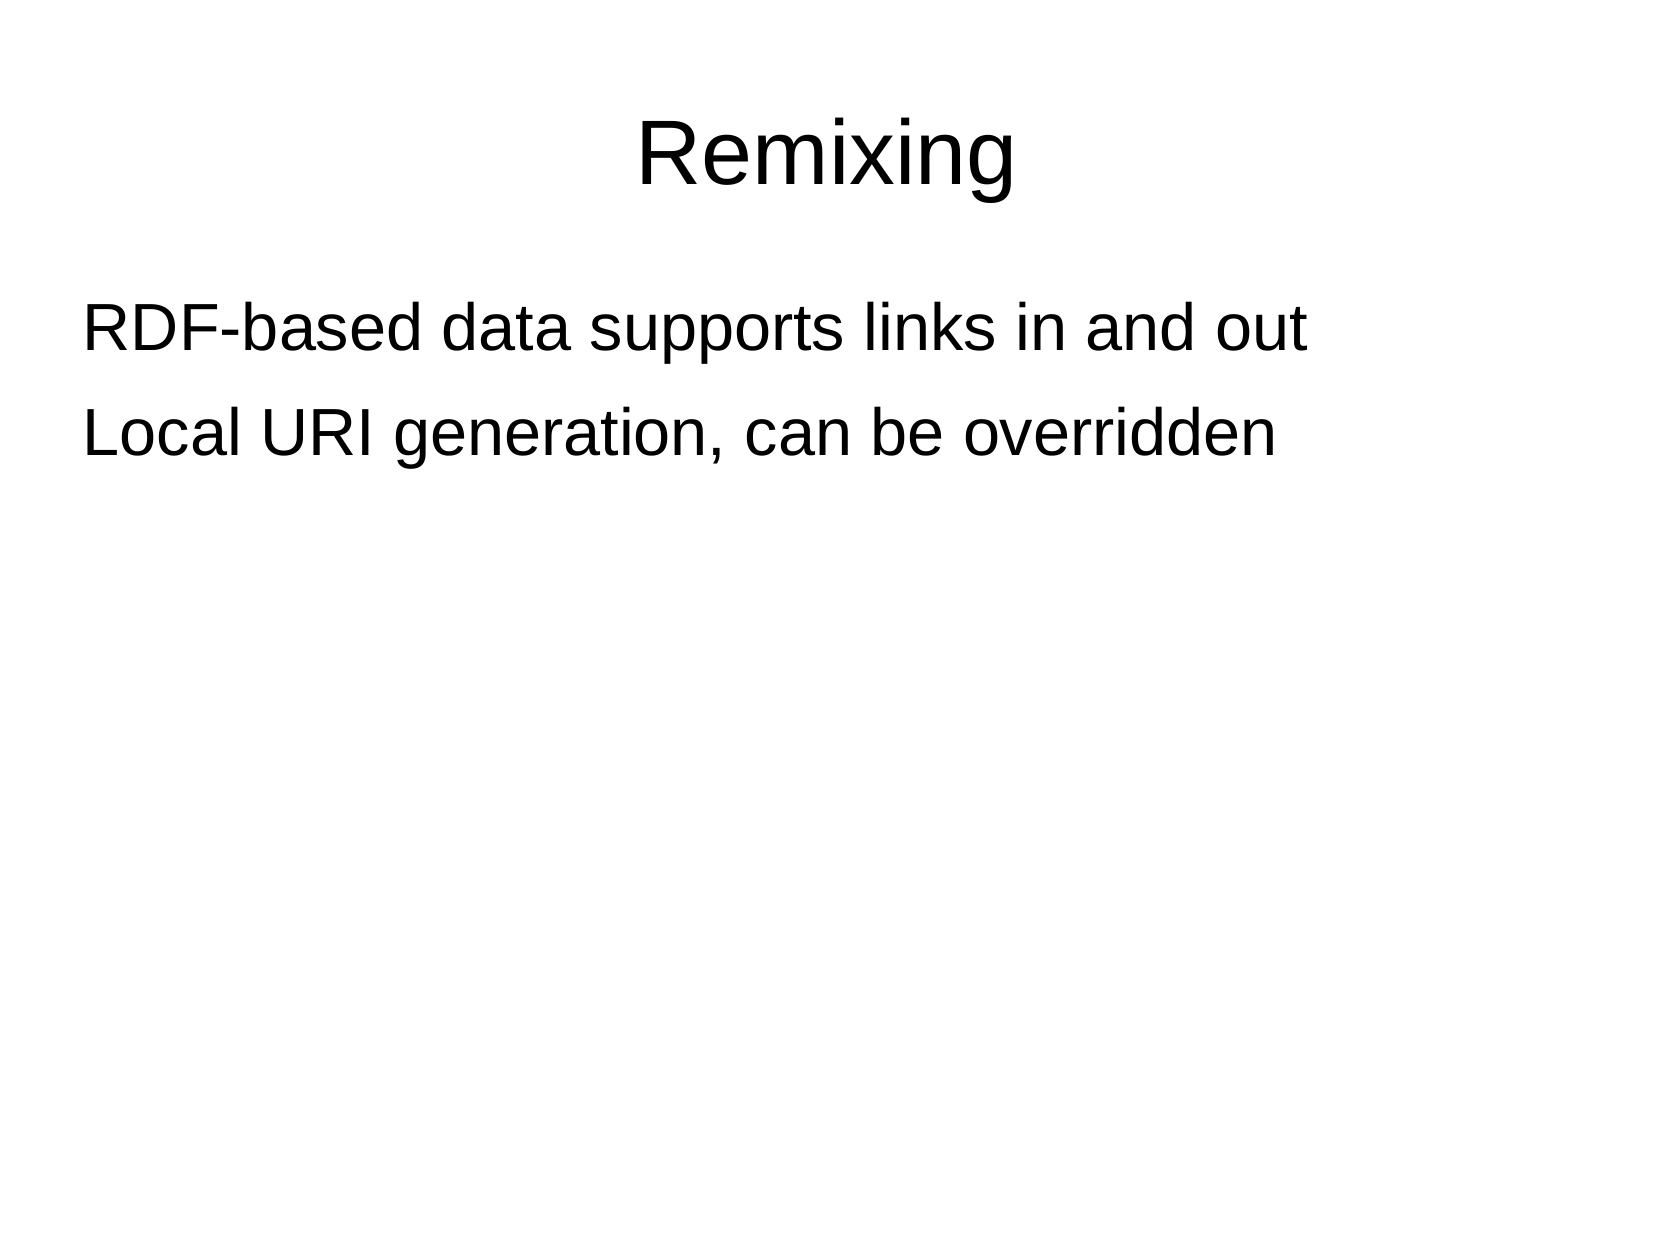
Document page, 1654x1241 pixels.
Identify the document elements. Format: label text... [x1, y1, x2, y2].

list RDF-based data supports links in and out Local URI generation, can be overridden [82, 290, 1571, 1010]
title Remixing [82, 49, 1571, 257]
